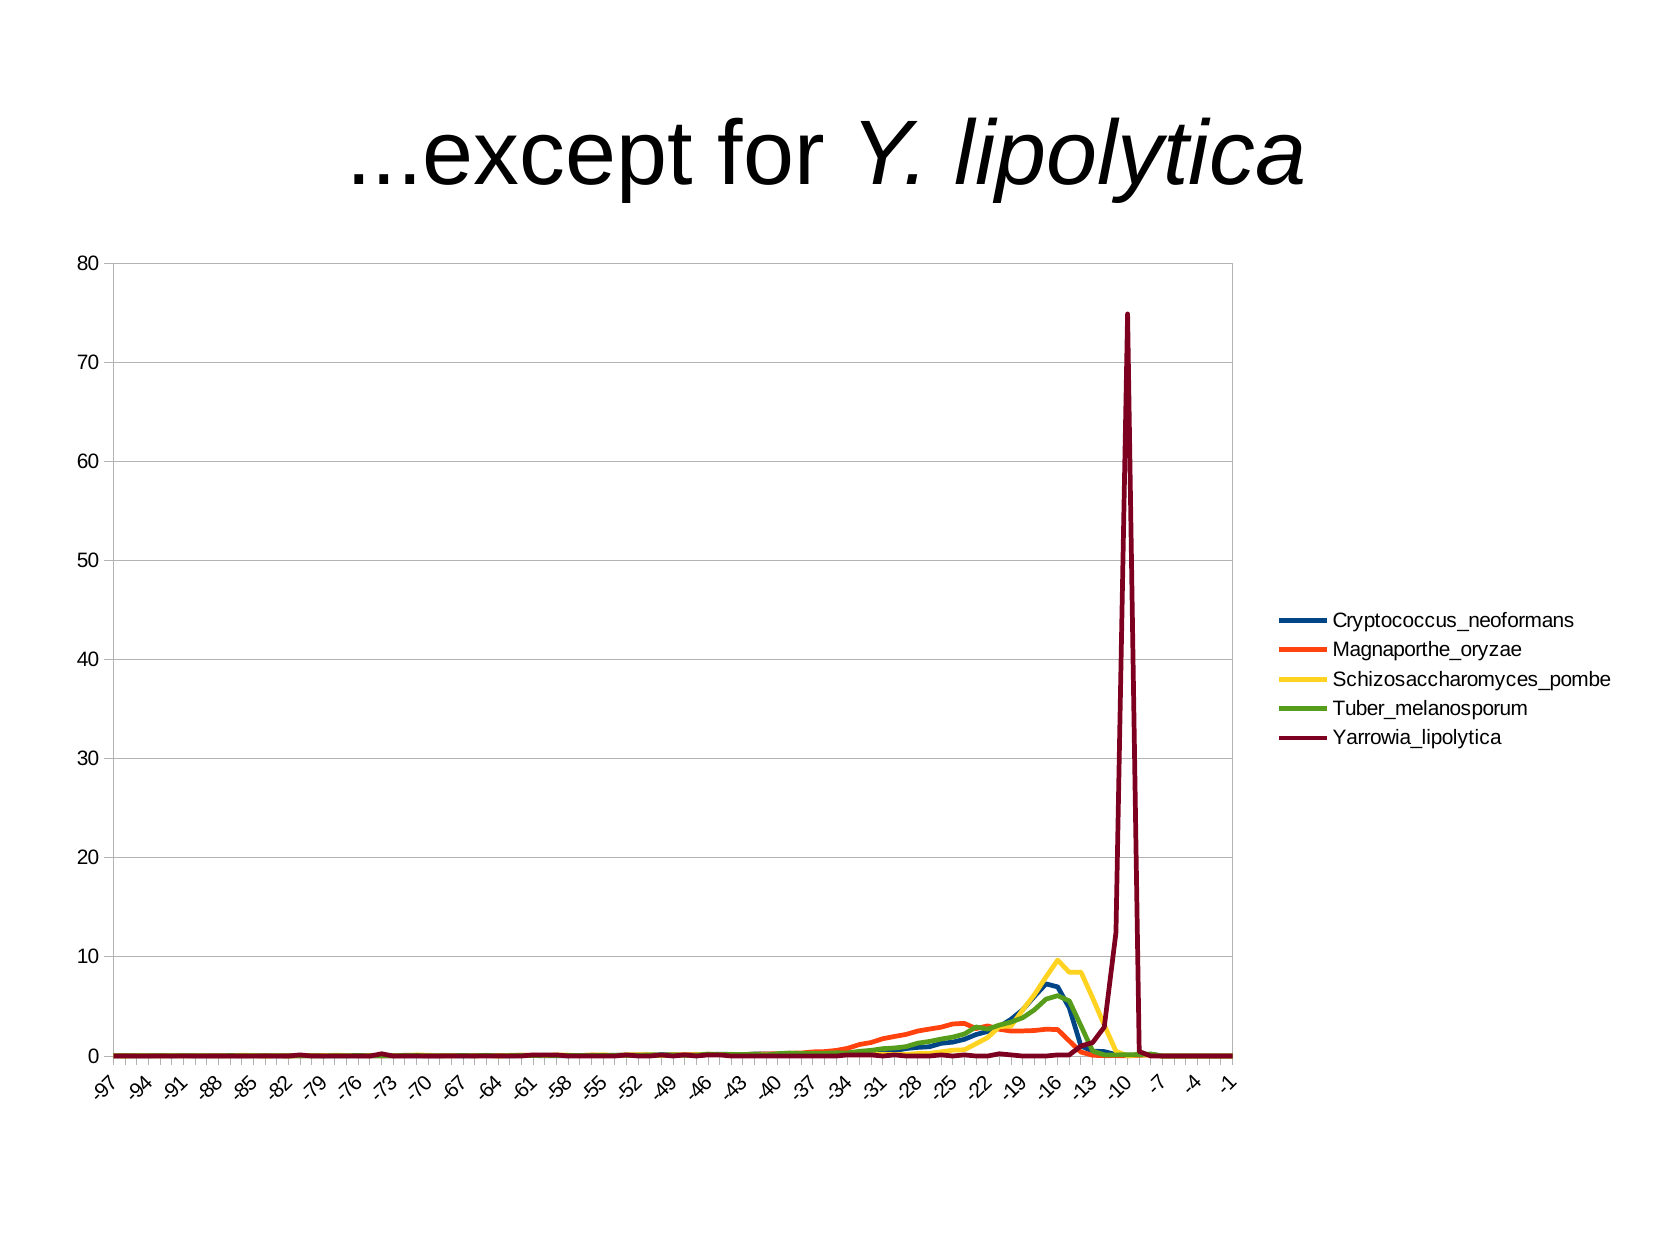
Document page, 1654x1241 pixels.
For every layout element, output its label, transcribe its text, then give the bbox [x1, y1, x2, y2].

title ...except for Y. lipolytica [82, 49, 1571, 233]
chart [45, 233, 1631, 1126]
